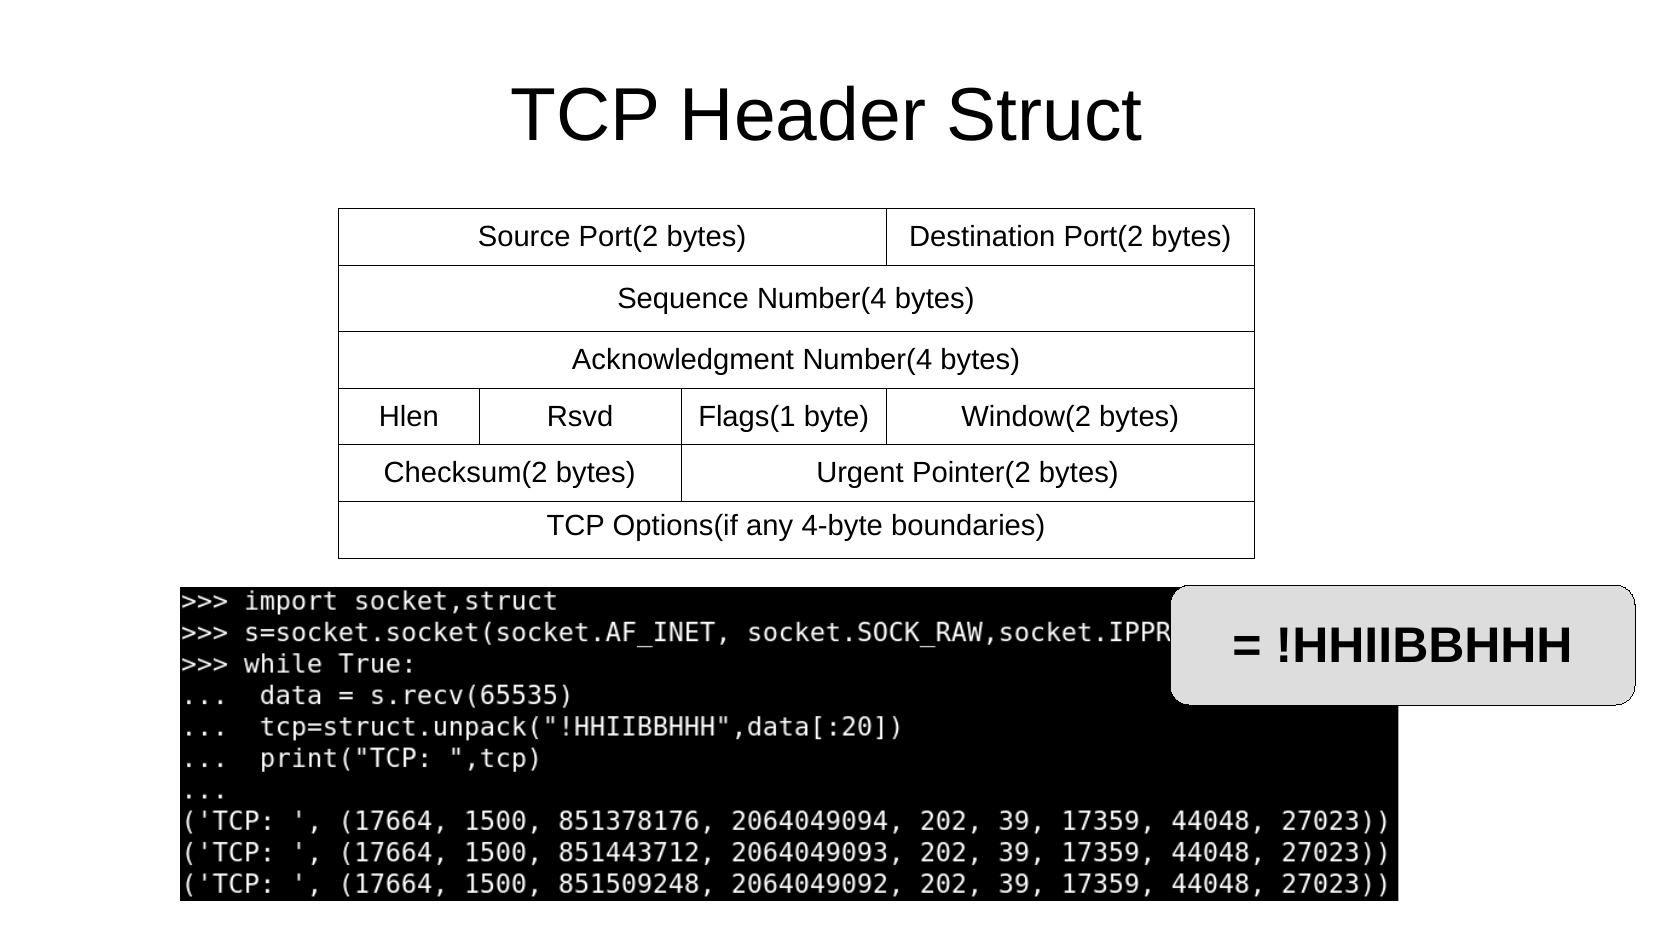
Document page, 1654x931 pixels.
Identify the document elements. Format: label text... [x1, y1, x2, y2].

table_cell Window(2 bytes) [887, 389, 1254, 444]
table_header Source Port(2 bytes) [339, 209, 886, 265]
table_cell Flags(1 byte) [682, 389, 886, 444]
table_cell Checksum(2 bytes) [339, 445, 681, 501]
table_cell Acknowledgment Number(4 bytes) [339, 332, 1254, 388]
table_cell Urgent Pointer(2 bytes) [682, 445, 1254, 501]
table_cell TCP Options(if any 4-byte boundaries) [339, 502, 1254, 558]
table_cell Sequence Number(4 bytes) [339, 266, 1254, 331]
table_cell Hlen [339, 389, 479, 444]
table_cell Rsvd [480, 389, 681, 444]
text_box = !HHIIBBHHH [1170, 585, 1636, 706]
title TCP Header Struct [82, 37, 1571, 193]
picture [180, 587, 1399, 901]
table_header Destination Port(2 bytes) [887, 209, 1254, 265]
